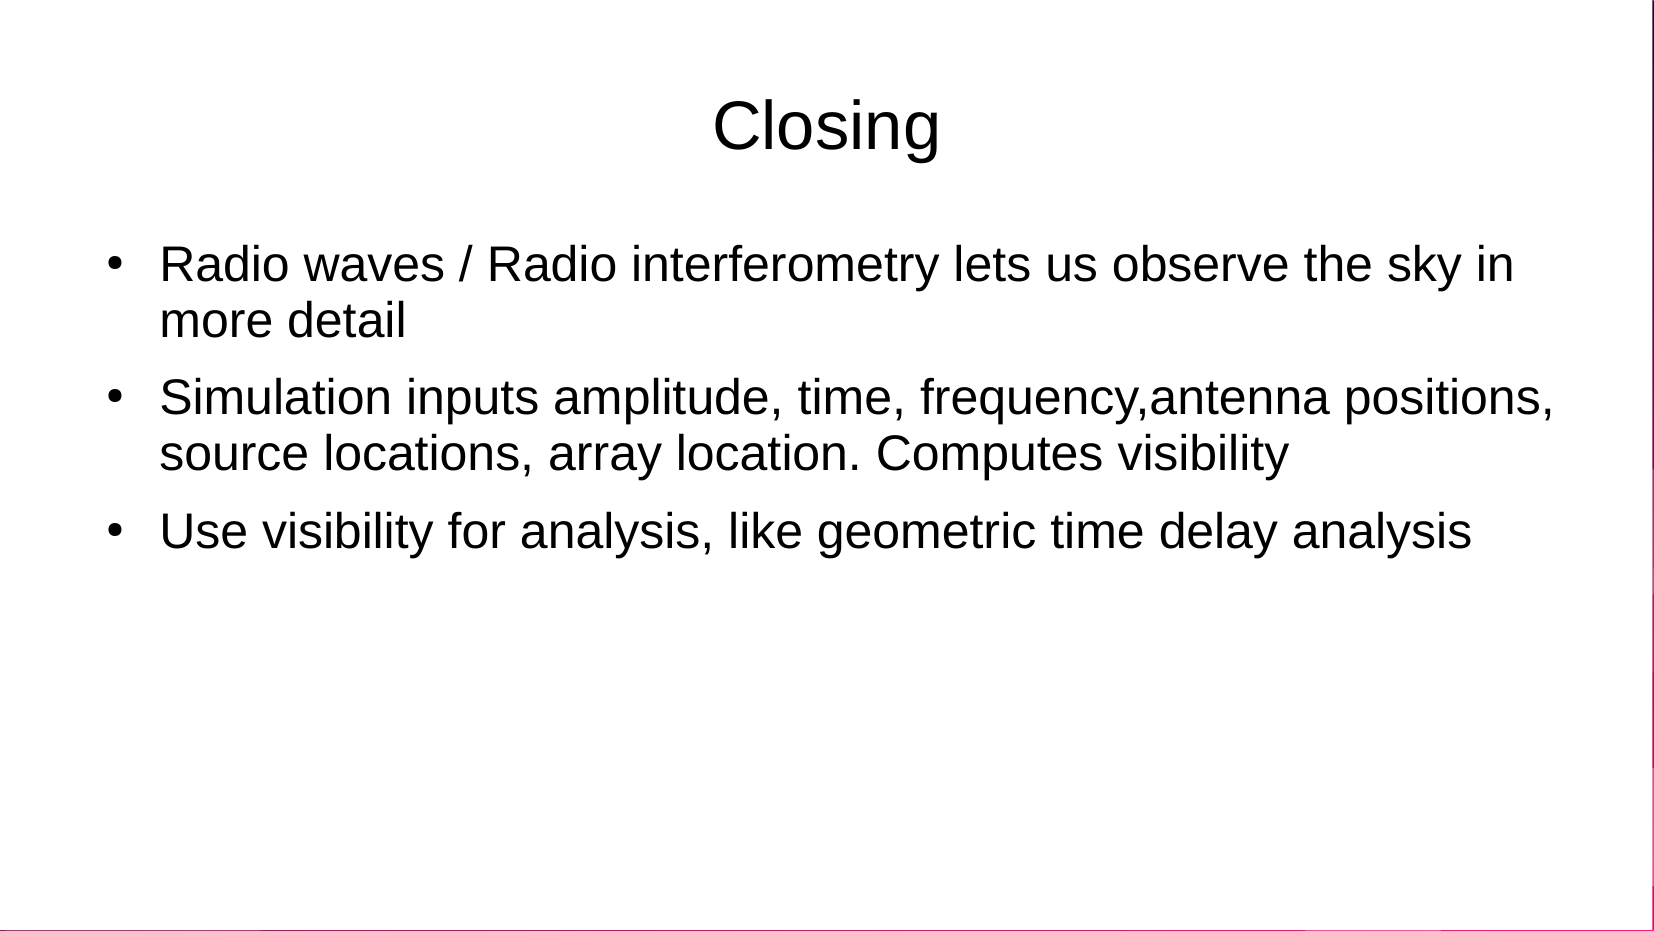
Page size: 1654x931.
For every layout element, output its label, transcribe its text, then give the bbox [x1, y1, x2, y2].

list Radio waves / Radio interferometry lets us observe the sky in more detail Simulation inputs amplitude, time, frequency,antenna positions, source locations, array location. Computes visibility Use visibility for analysis, like geometric time delay analysis [88, 236, 1565, 827]
title Closing [88, 44, 1565, 207]
